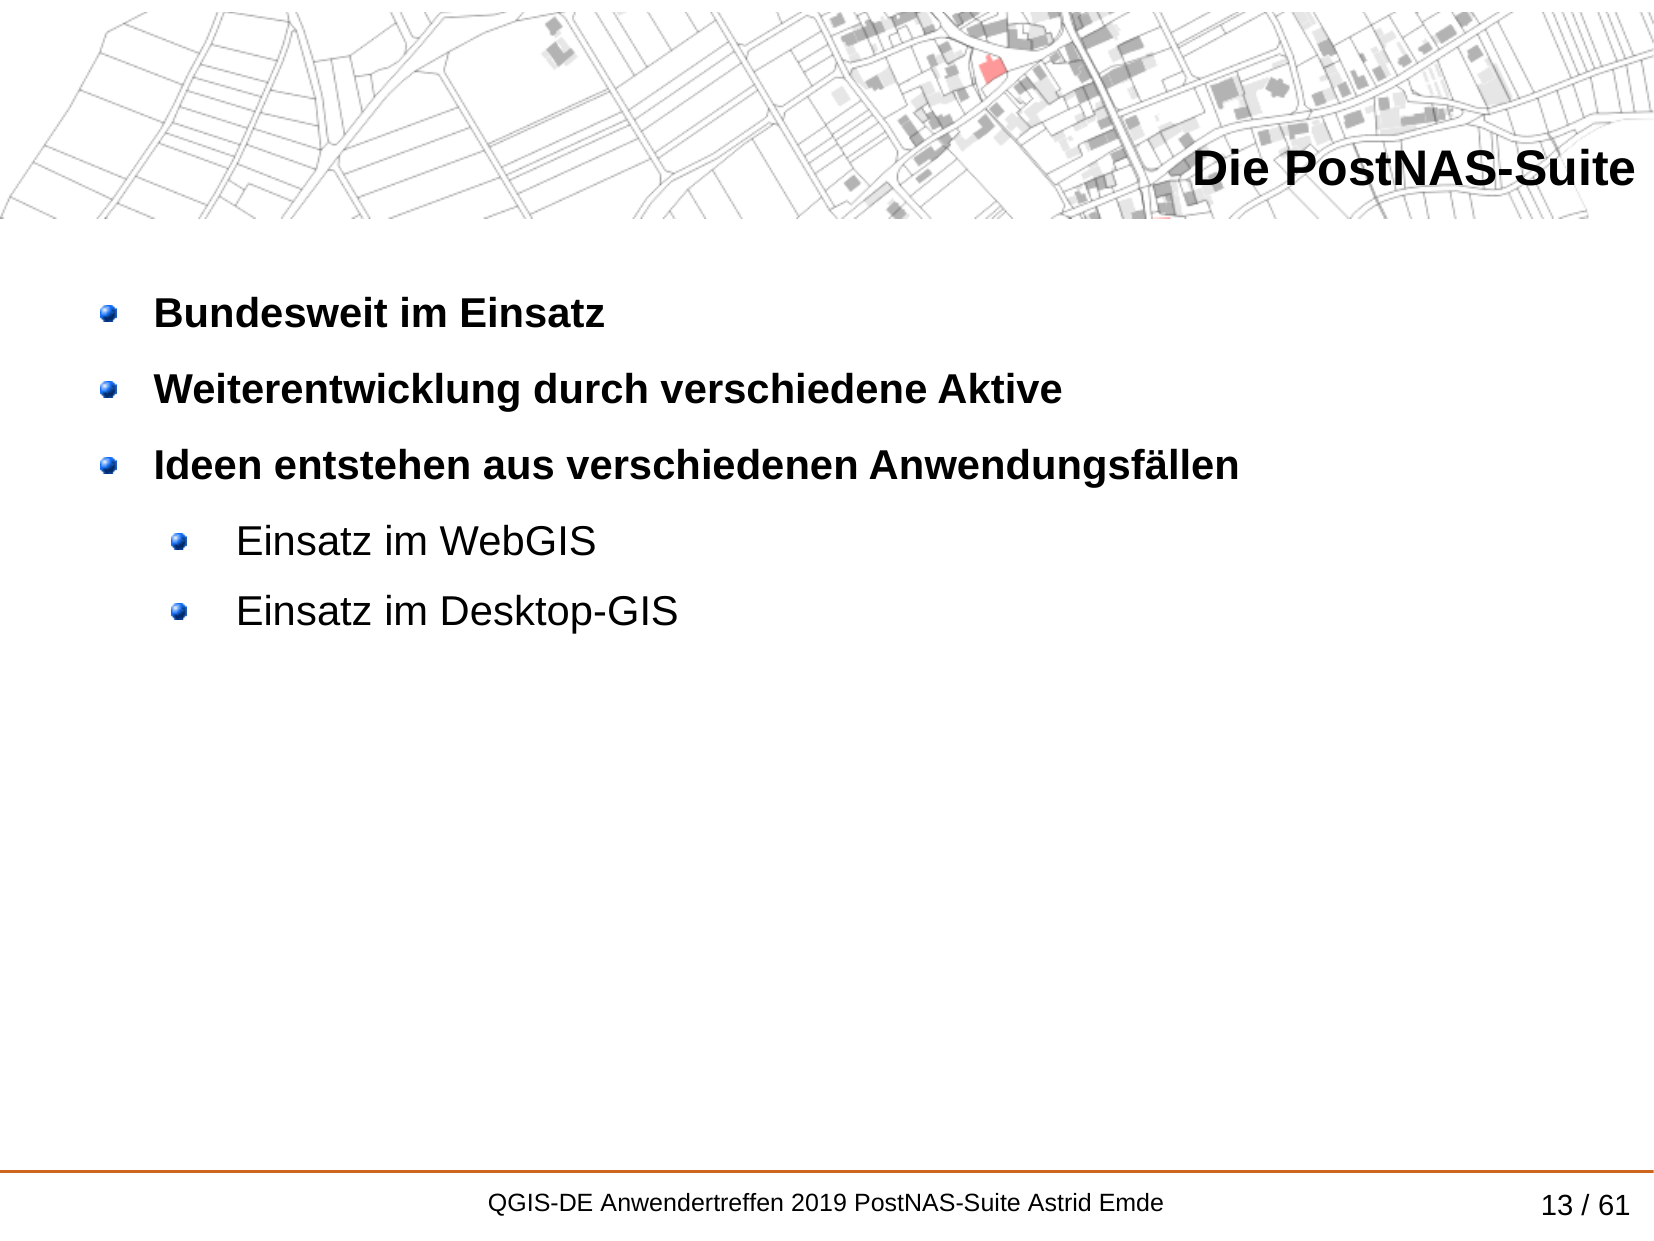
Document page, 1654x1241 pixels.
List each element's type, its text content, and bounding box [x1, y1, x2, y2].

title Die PostNAS-Suite [249, 123, 1637, 213]
list Bundesweit im Einsatz Weiterentwicklung durch verschiedene Aktive Ideen entstehen aus verschiedenen Anwendungsfällen Einsatz im WebGIS Einsatz im Desktop-GIS [82, 290, 1571, 1109]
